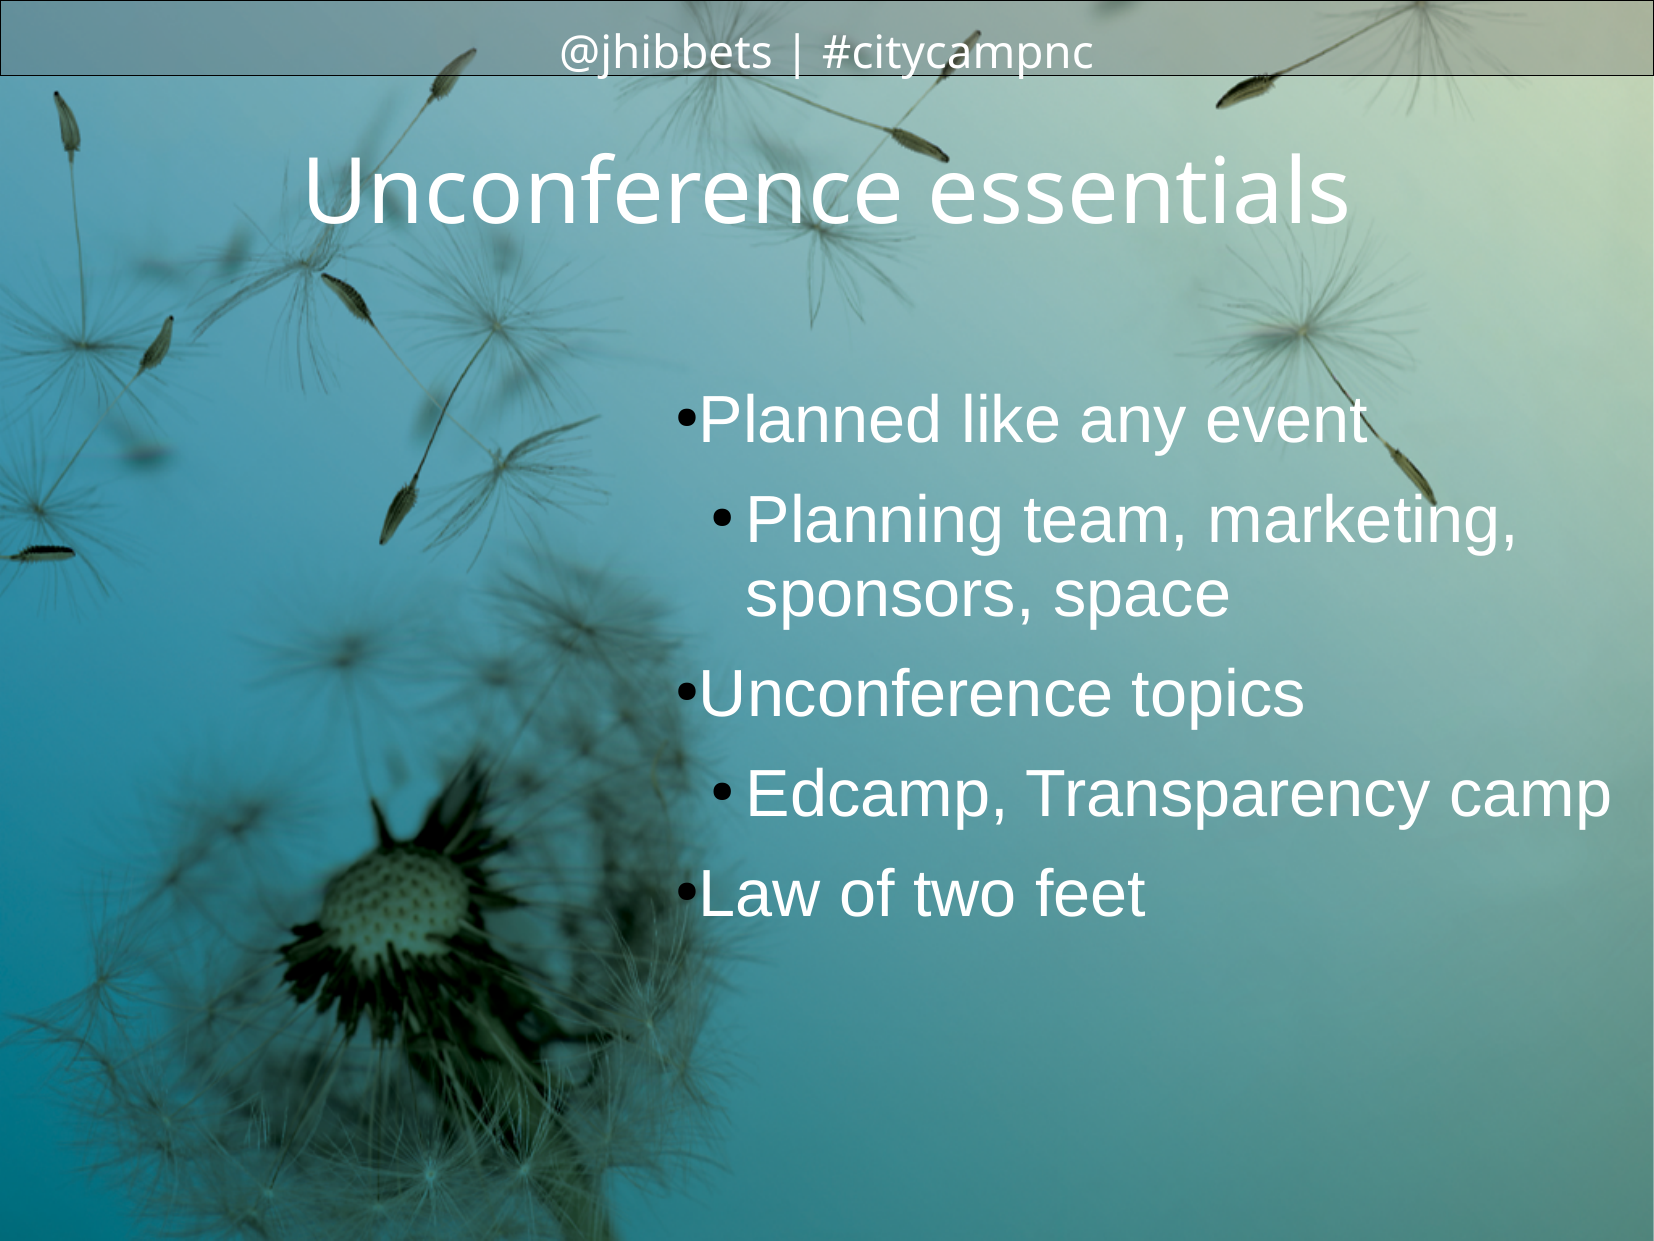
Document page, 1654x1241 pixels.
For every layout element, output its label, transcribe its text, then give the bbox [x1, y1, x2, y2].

title Unconference essentials [82, 84, 1571, 292]
picture [0, 76, 1654, 1241]
subtitle Planned like any event Planning team, marketing, sponsors, space Unconference topics Edcamp, Transparency camp Law of two feet [675, 246, 1651, 1066]
